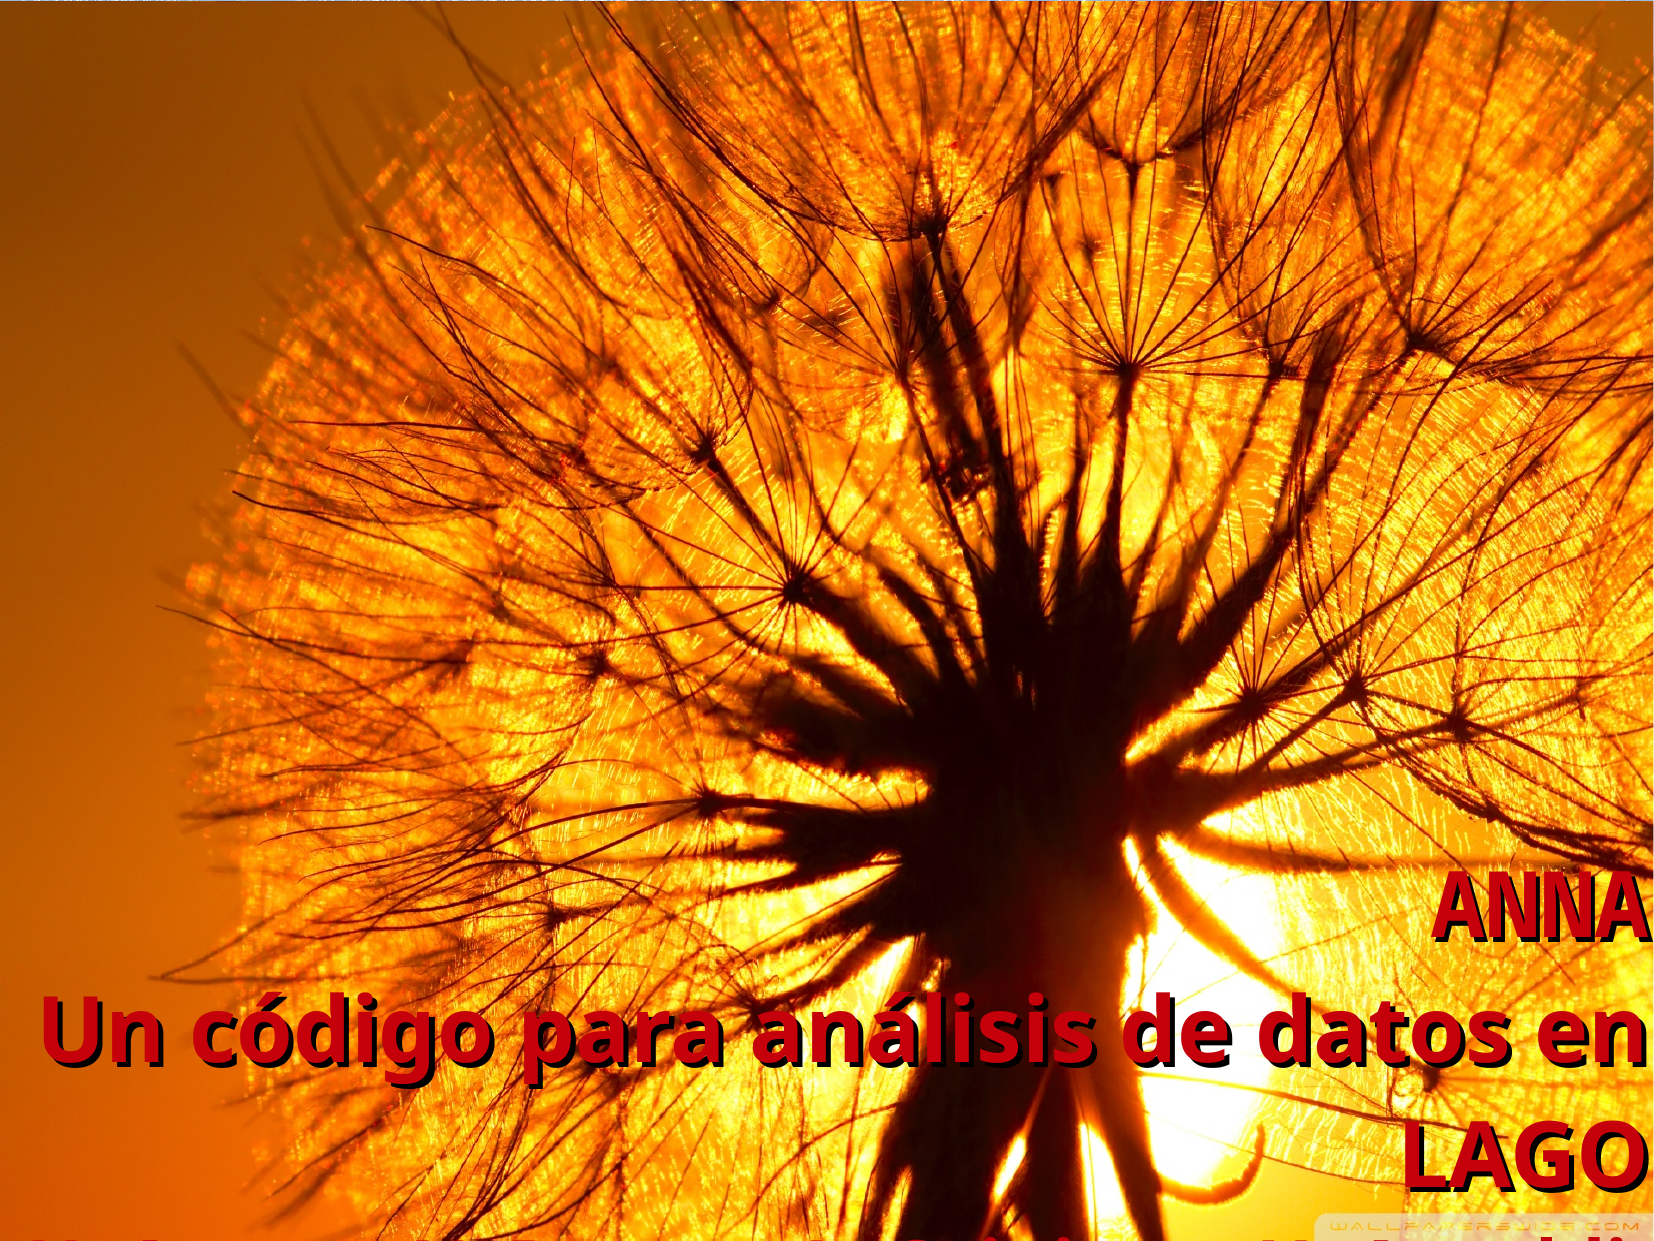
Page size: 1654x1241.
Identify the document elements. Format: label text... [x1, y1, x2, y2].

picture [0, 0, 1654, 1241]
title ANNA Un código para análisis de datos en LAGO H. Asorey, X. Bertou, L. Otiniano, H. Arnaldi [0, 867, 1651, 1241]
